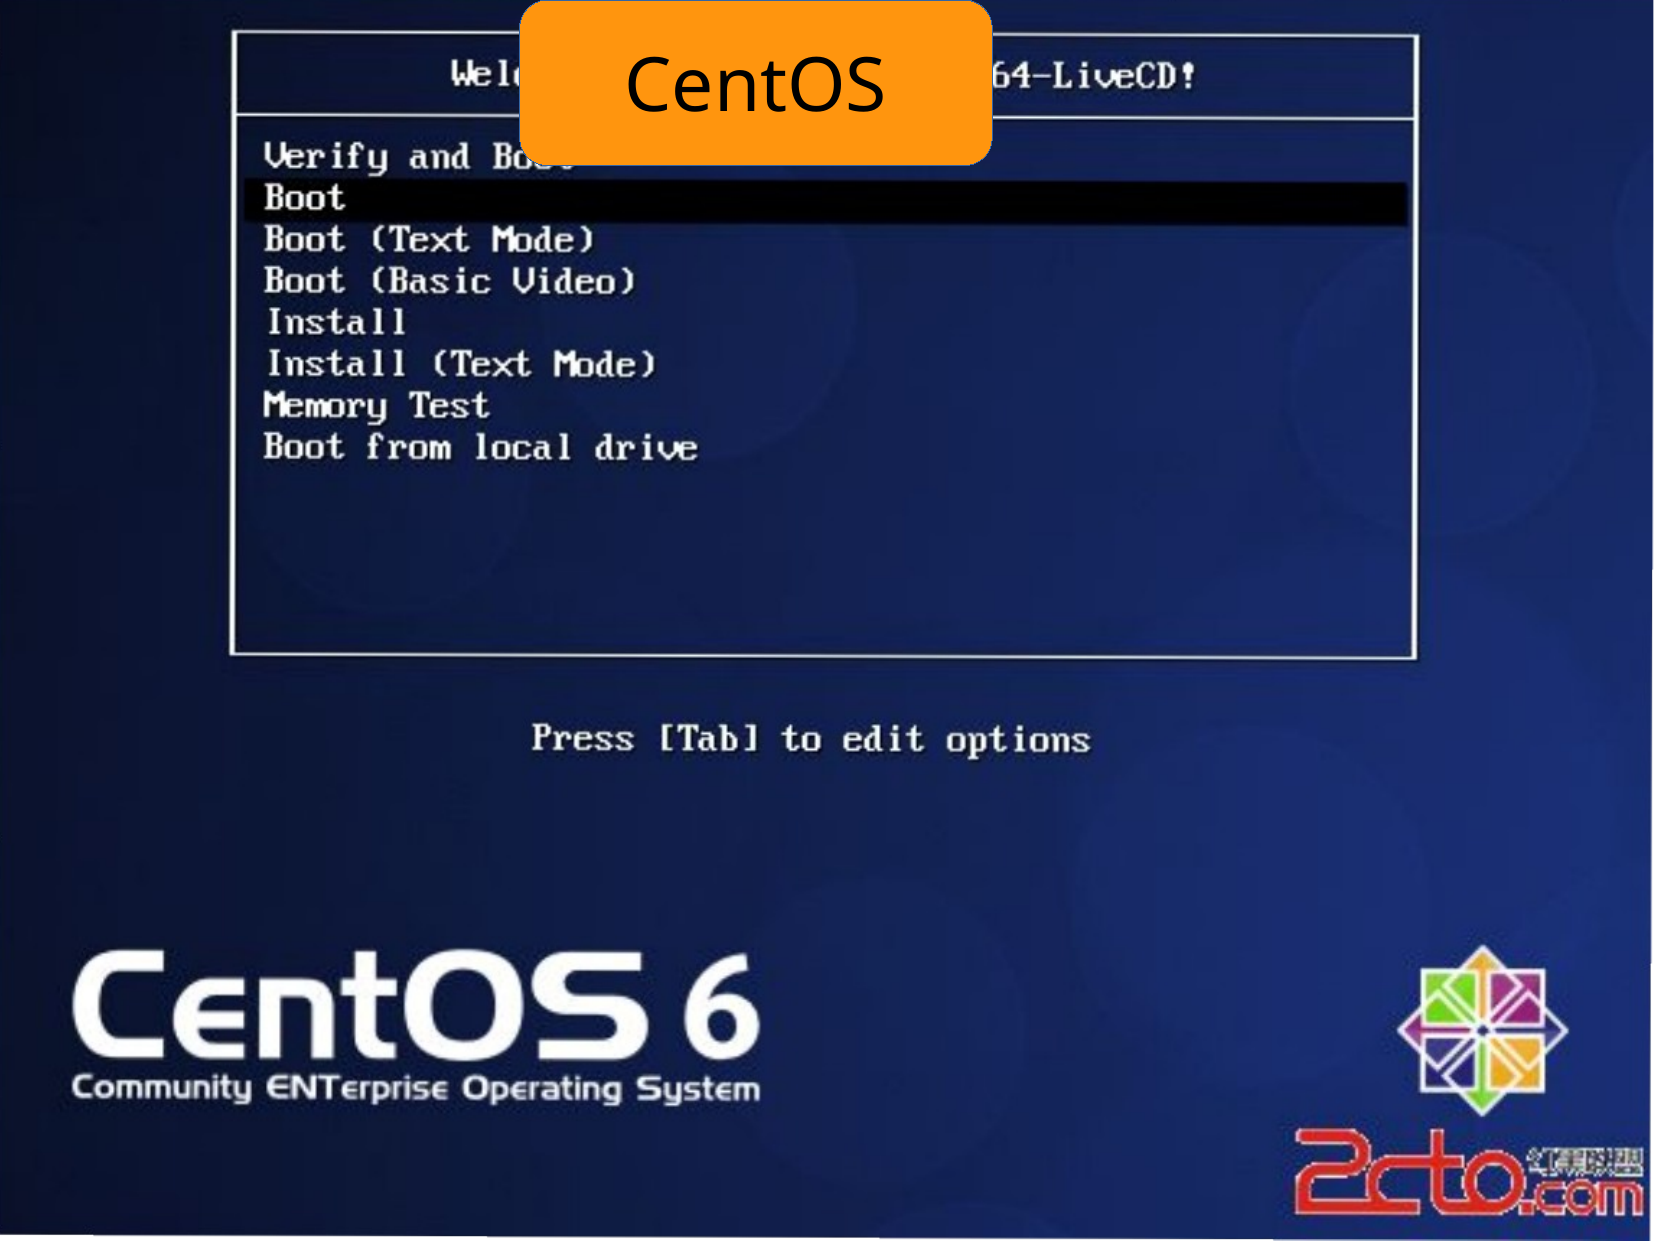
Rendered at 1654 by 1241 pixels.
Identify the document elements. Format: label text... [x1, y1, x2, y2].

picture [0, 0, 1654, 1241]
text_box CentOS [519, 0, 993, 166]
